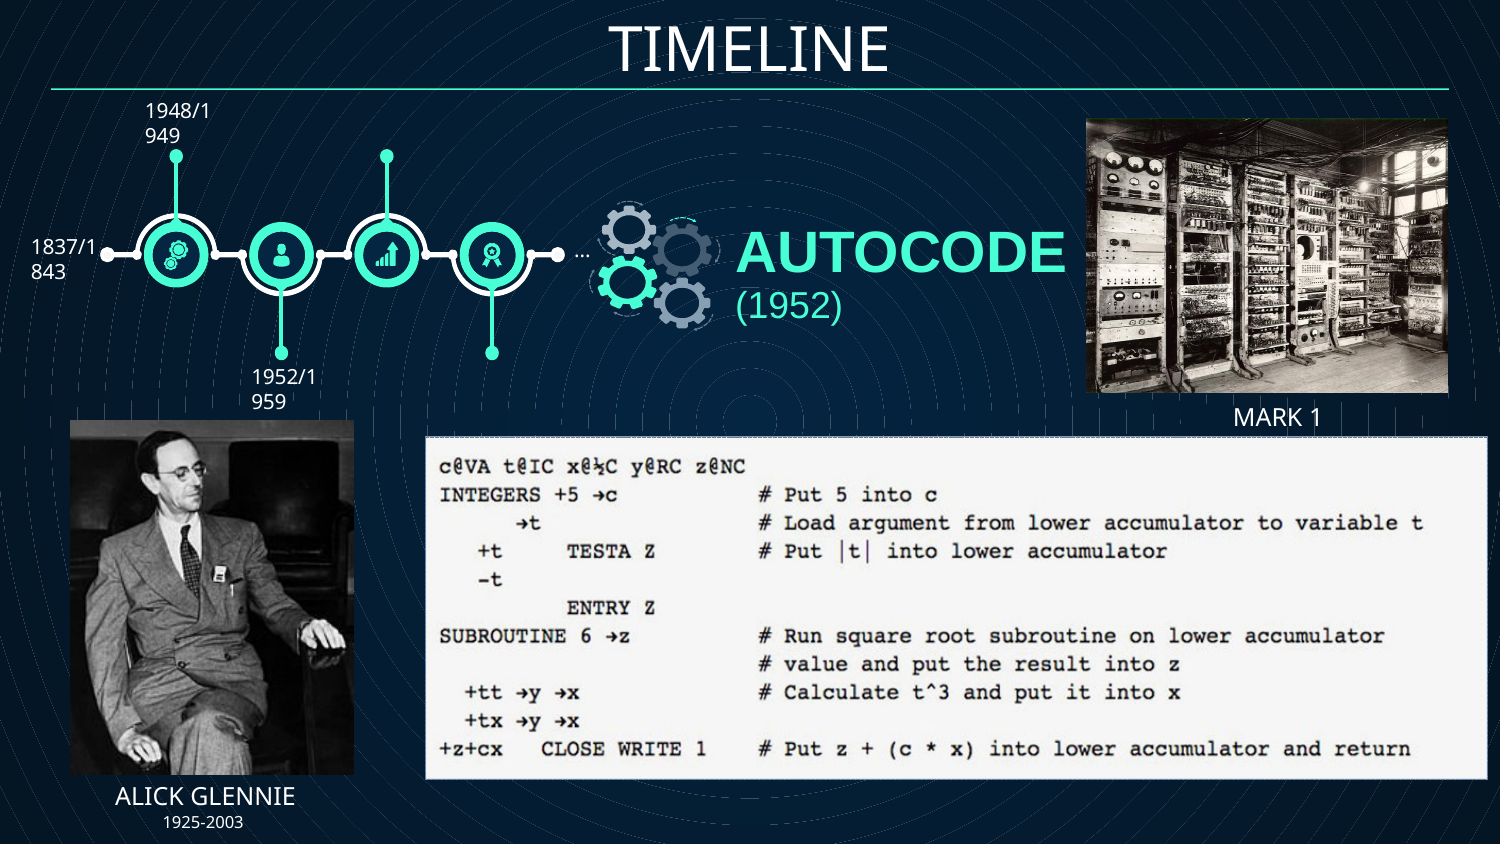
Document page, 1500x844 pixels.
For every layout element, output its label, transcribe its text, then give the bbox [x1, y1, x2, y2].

title TIMELINE [51, 90, 129, 99]
title 1837/1843 [15, 218, 119, 266]
text_box [119, 214, 559, 295]
text_box [653, 223, 712, 329]
picture [1086, 118, 1448, 393]
text_box [613, 311, 640, 317]
text_box [616, 200, 644, 206]
text_box [170, 160, 182, 164]
text_box [715, 239, 720, 263]
picture [425, 436, 1488, 780]
title 1952/1959 [236, 348, 339, 420]
text_box [693, 314, 714, 331]
text_box [607, 205, 651, 221]
text_box [669, 217, 697, 223]
text_box [380, 149, 394, 164]
text_box [609, 299, 643, 310]
text_box ALICK GLENNIE [100, 771, 455, 816]
text_box [485, 345, 499, 361]
title TIMELINE [233, 90, 1449, 99]
text_box 1925-2003 [147, 803, 361, 838]
title TIMELINE [51, 0, 1449, 88]
picture [70, 420, 354, 775]
text_box MARK 1 [1218, 392, 1489, 437]
title 1948/1949 [129, 82, 233, 160]
text_box AUTOCODE (1952) [720, 212, 1087, 400]
title ... [559, 221, 662, 299]
